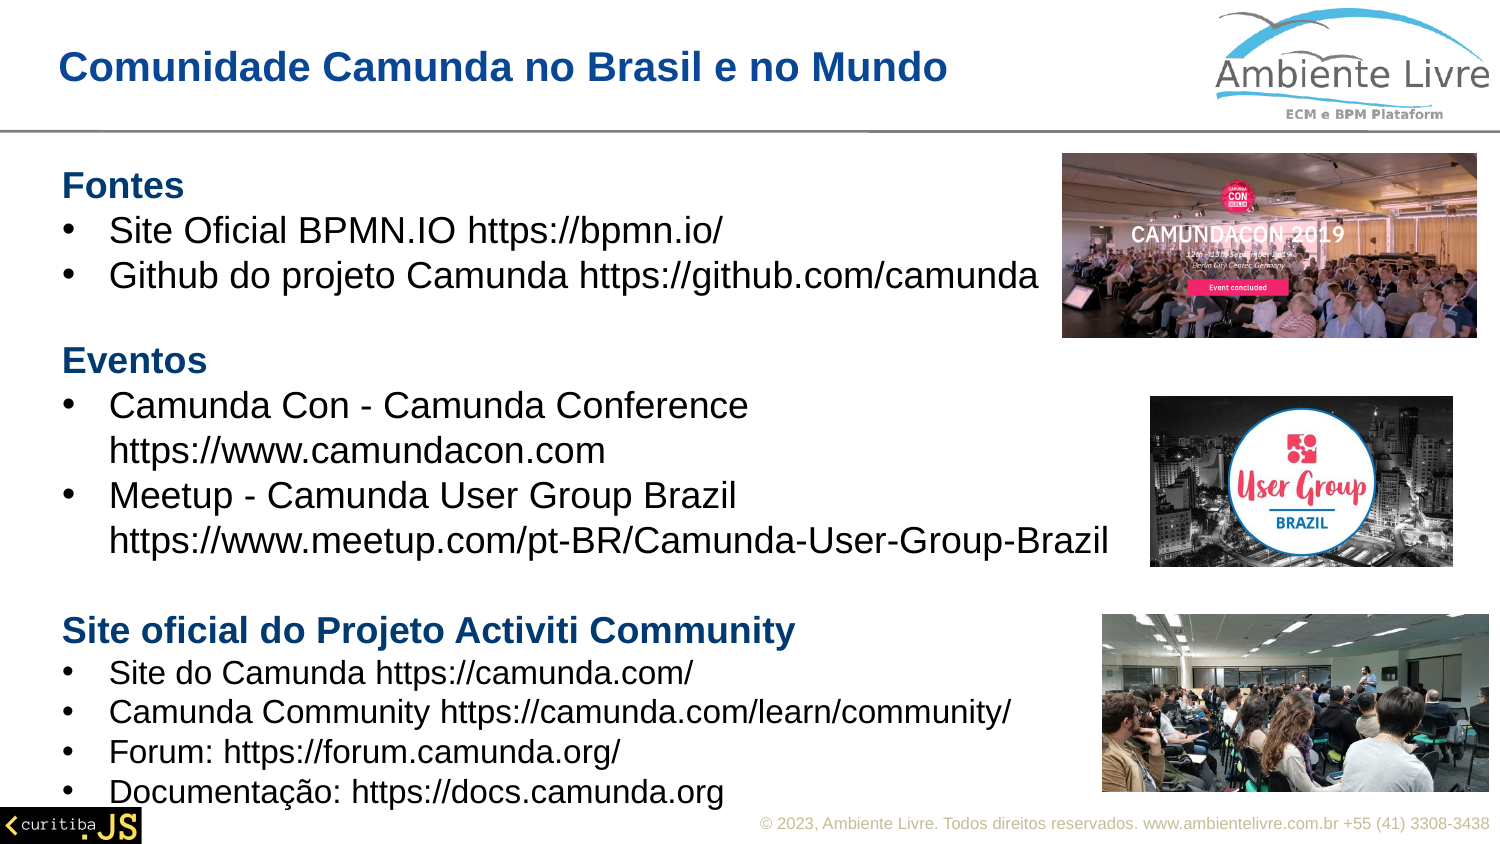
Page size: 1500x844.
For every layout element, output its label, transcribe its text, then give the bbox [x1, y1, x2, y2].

picture [1062, 153, 1477, 338]
picture [1215, 8, 1489, 119]
picture [1150, 396, 1453, 567]
text_box Fontes Site Oficial BPMN.IO https://bpmn.io/ Github do projeto Camunda https://github.com/camunda Eventos Camunda Con - Camunda Conference https://www.camundacon.com Meetup - Camunda User Group Brazil https://www.meetup.com/pt-BR/Camunda-User-Group-Brazil Site oficial do Projeto Activiti Community Site do Camunda https://camunda.com/ Camunda Community https://camunda.com/learn/community/ Forum: https://forum.camunda.org/ Documentação: https://docs.camunda.org [47, 153, 1362, 818]
picture [1102, 614, 1489, 792]
picture [0, 807, 142, 844]
title Comunidade Camunda no Brasil e no Mundo [43, 8, 1127, 129]
